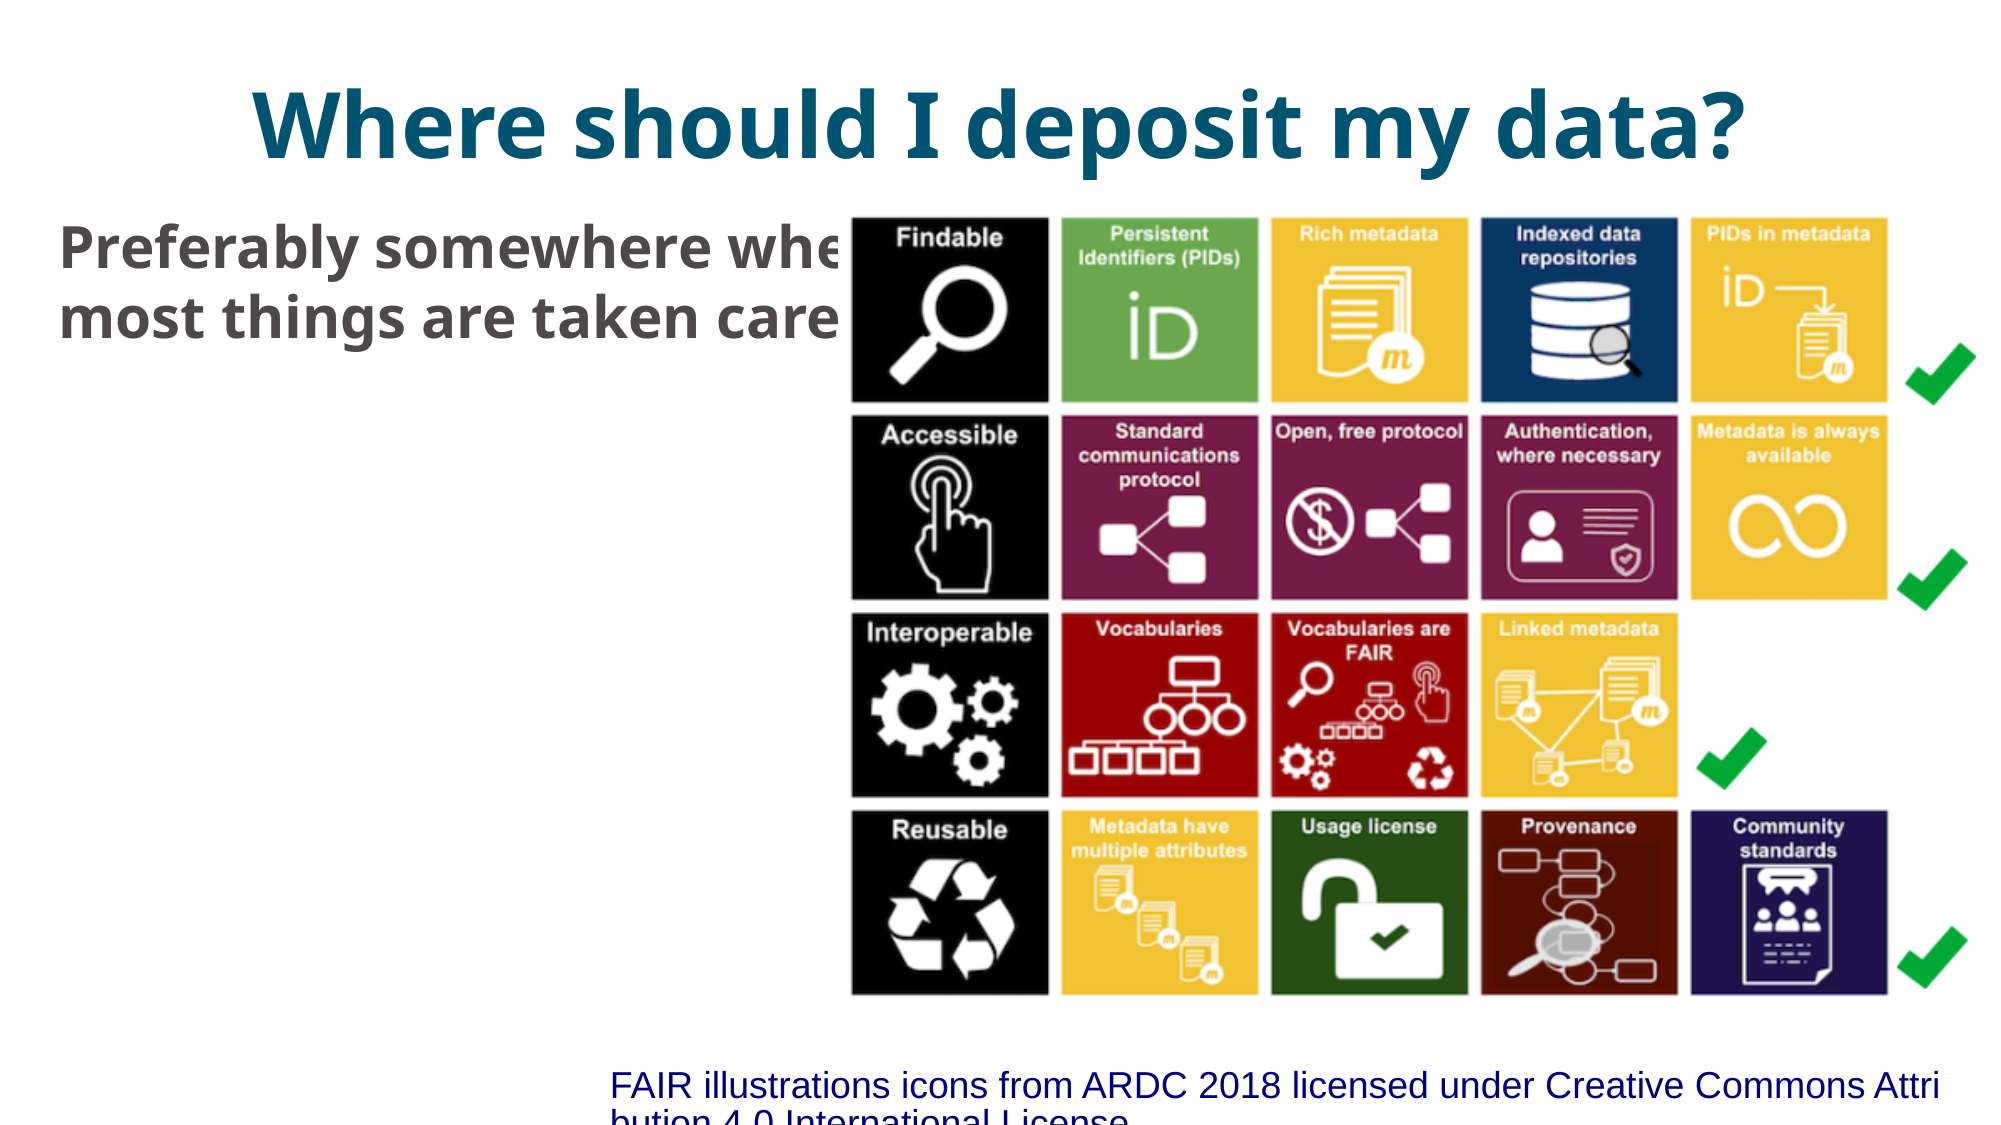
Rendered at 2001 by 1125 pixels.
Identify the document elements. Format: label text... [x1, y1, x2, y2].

picture [838, 201, 1983, 1015]
text_box FAIR illustrations icons from ARDC 2018 licensed under Creative Commons Attribution 4.0 International License [595, 1054, 1957, 1115]
list Preferably somewhere where most things are taken care of? [43, 203, 838, 1014]
title Where should I deposit my data? [137, 20, 1863, 203]
